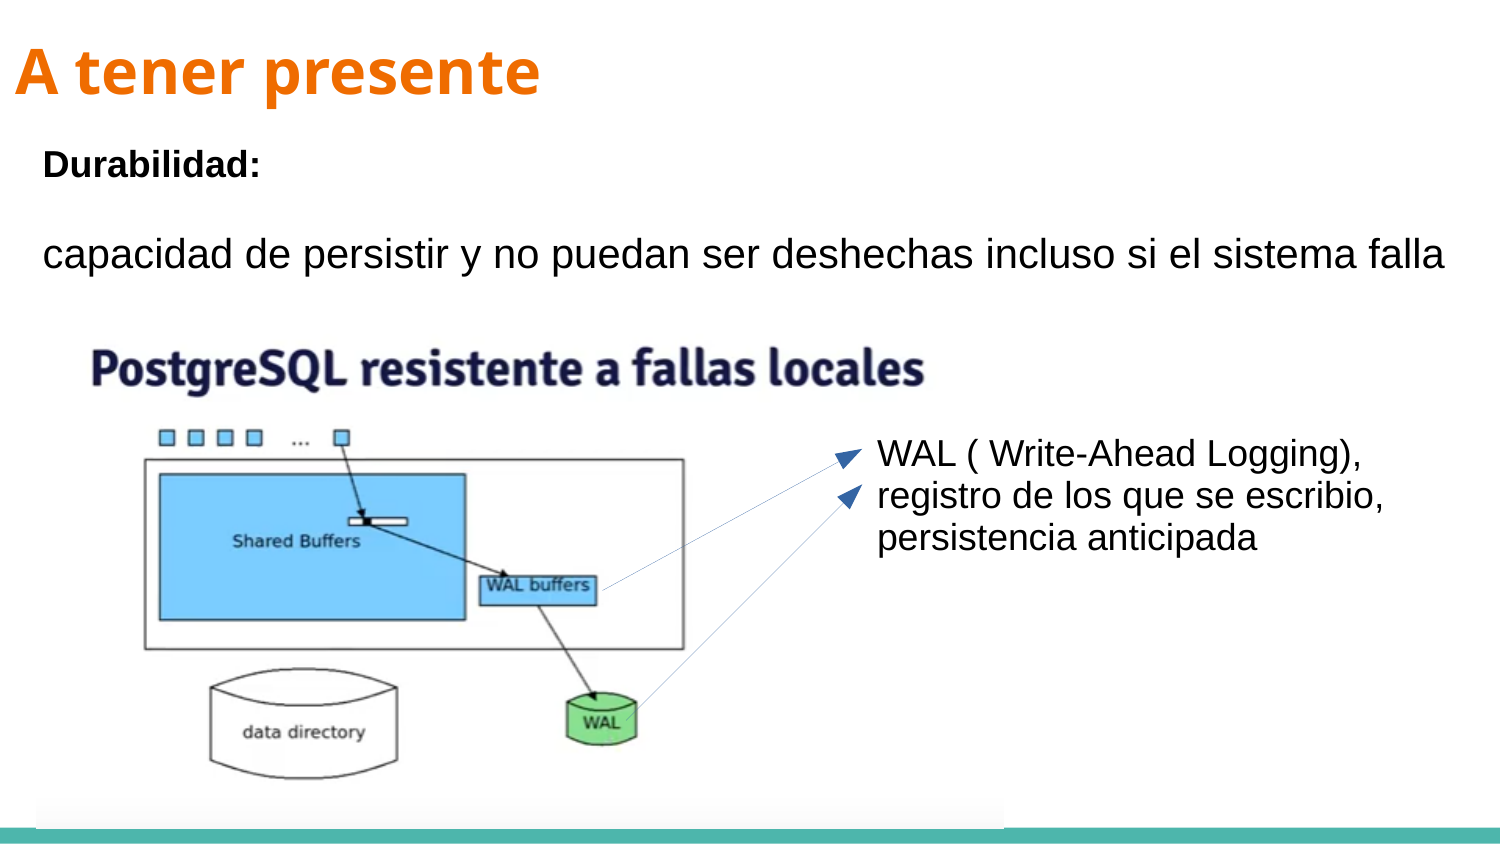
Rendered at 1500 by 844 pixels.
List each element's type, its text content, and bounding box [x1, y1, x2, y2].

text_box WAL ( Write-Ahead Logging), registro de los que se escribio, persistencia anticipada [862, 425, 1500, 566]
text_box Durabilidad: capacidad de persistir y no puedan ser deshechas incluso si el sistema falla [27, 135, 1477, 514]
picture [36, 318, 1004, 829]
title A tener presente [0, 11, 1469, 128]
